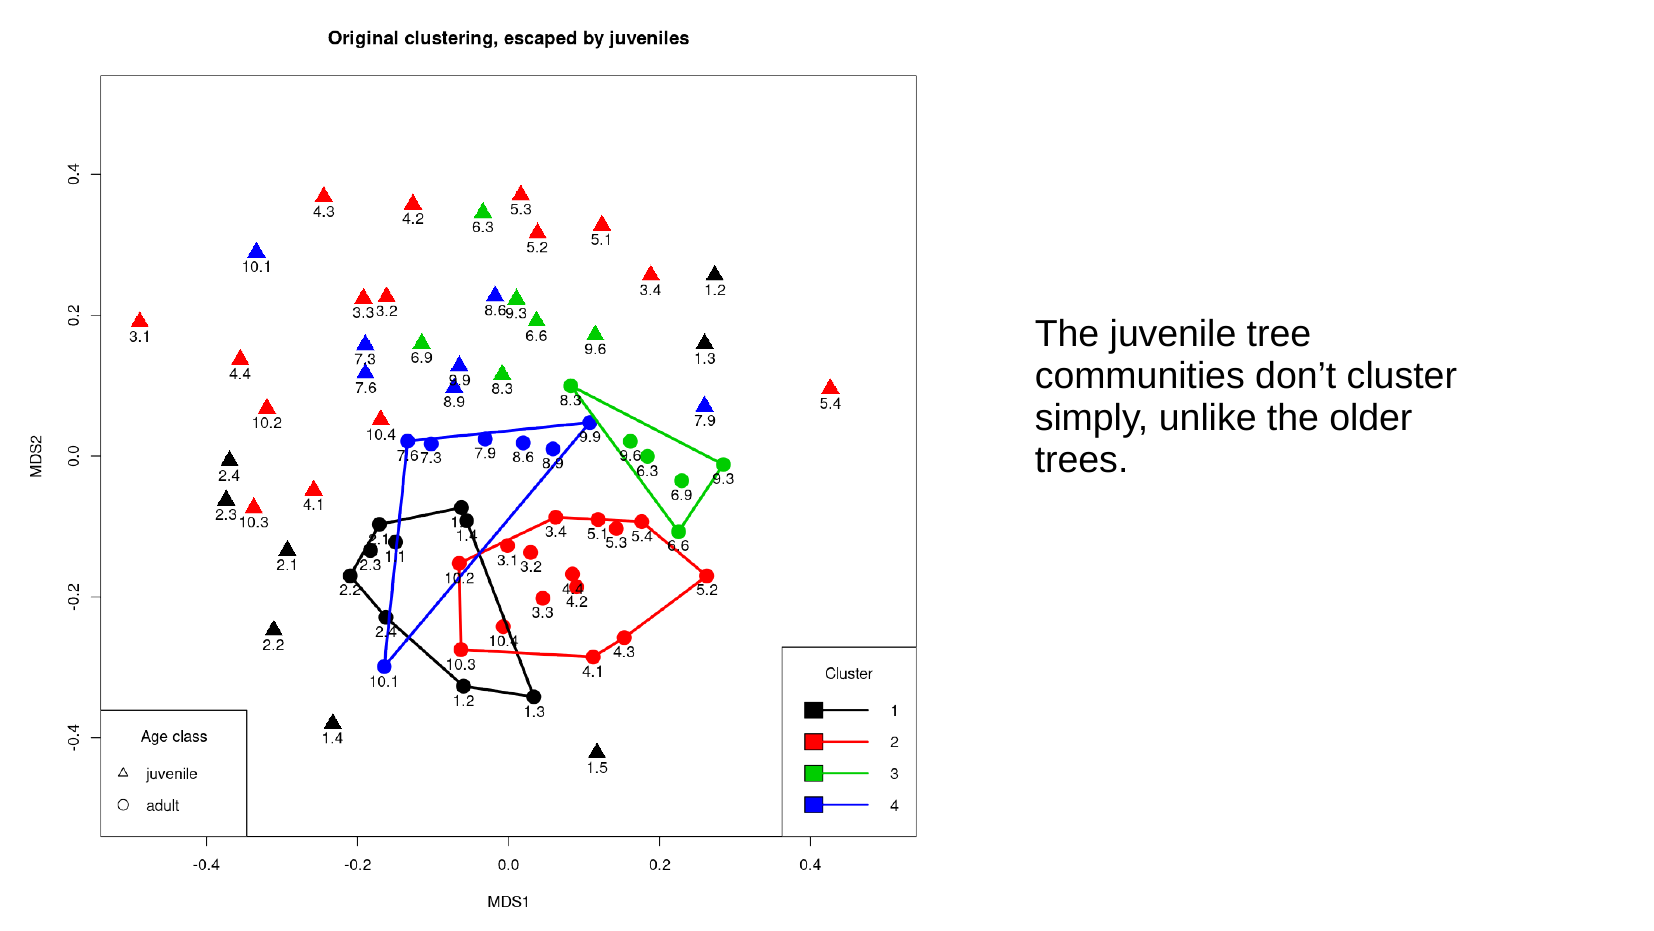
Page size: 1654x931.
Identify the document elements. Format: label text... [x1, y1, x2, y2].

picture [24, 0, 955, 931]
text_box The juvenile tree communities don’t cluster simply, unlike the older trees. [1020, 304, 1472, 548]
